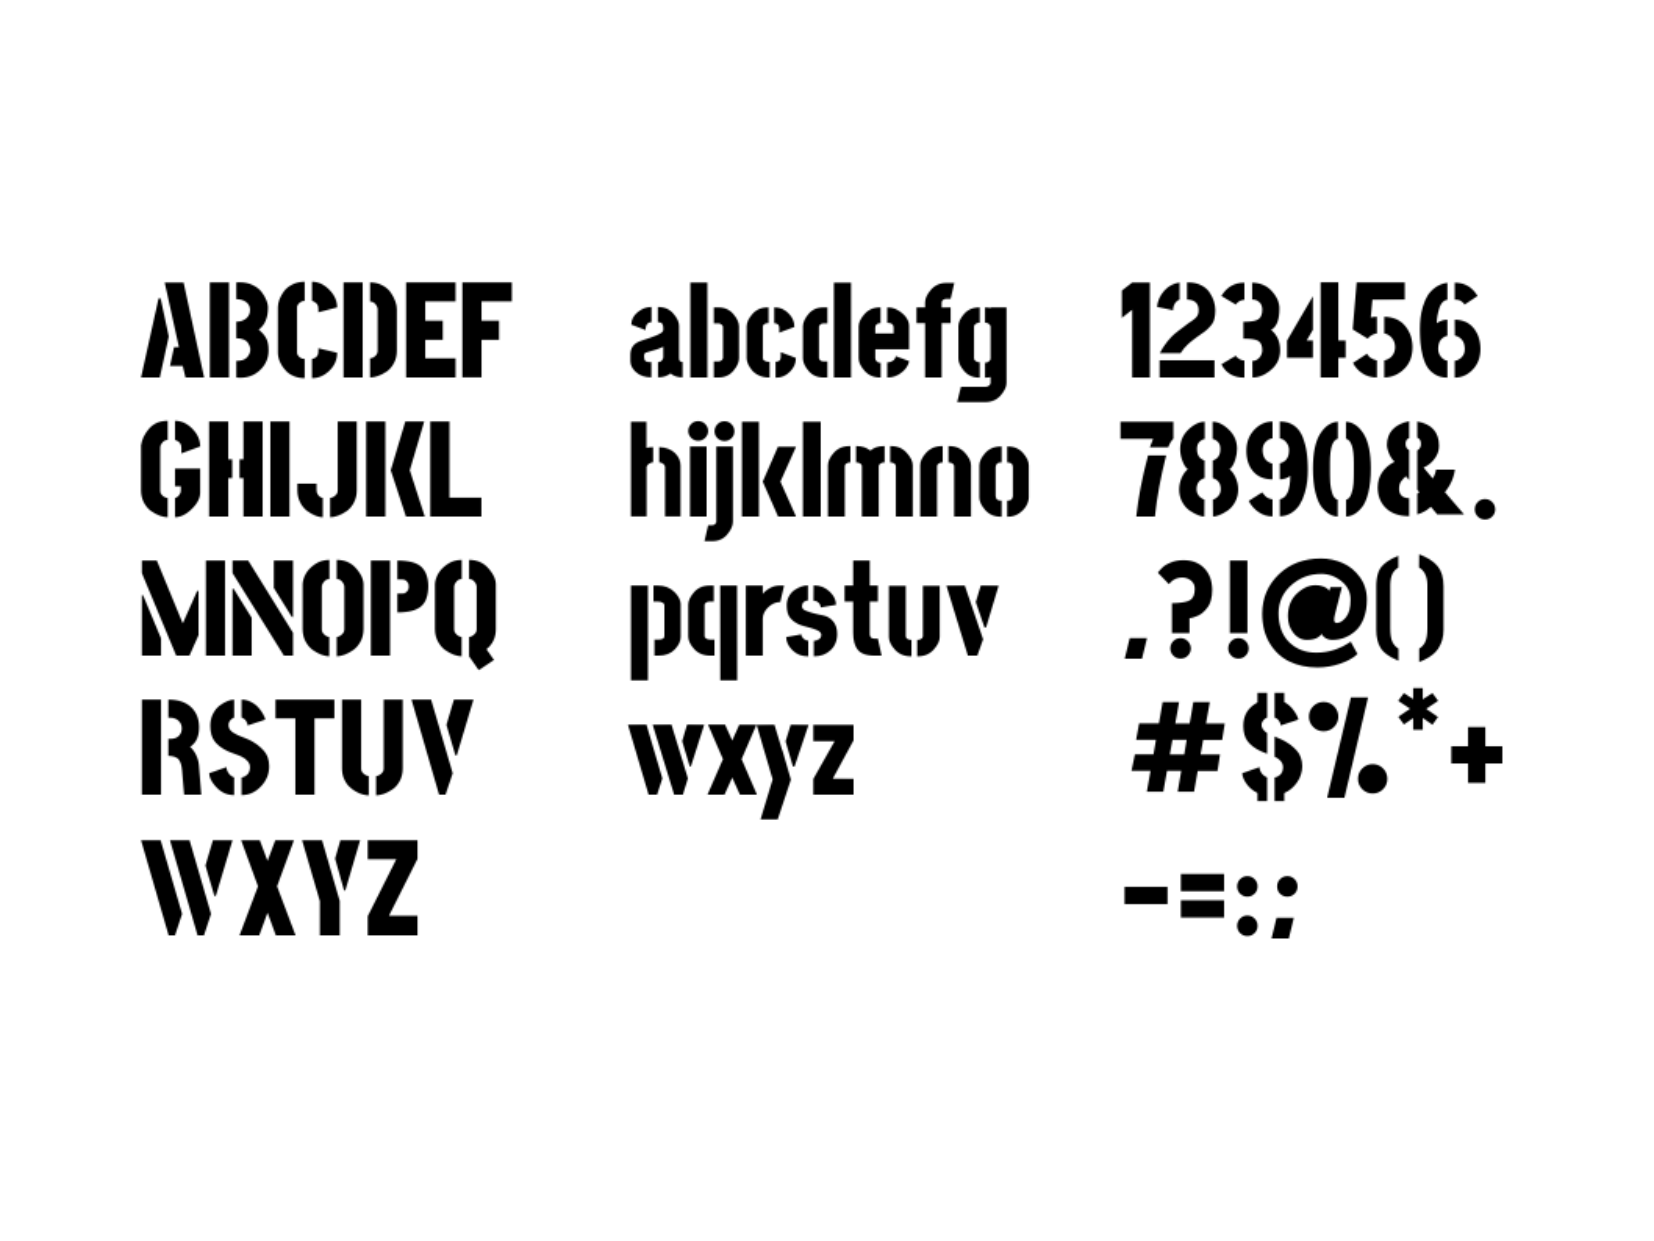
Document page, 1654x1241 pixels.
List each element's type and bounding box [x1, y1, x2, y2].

picture [44, 209, 1609, 1021]
